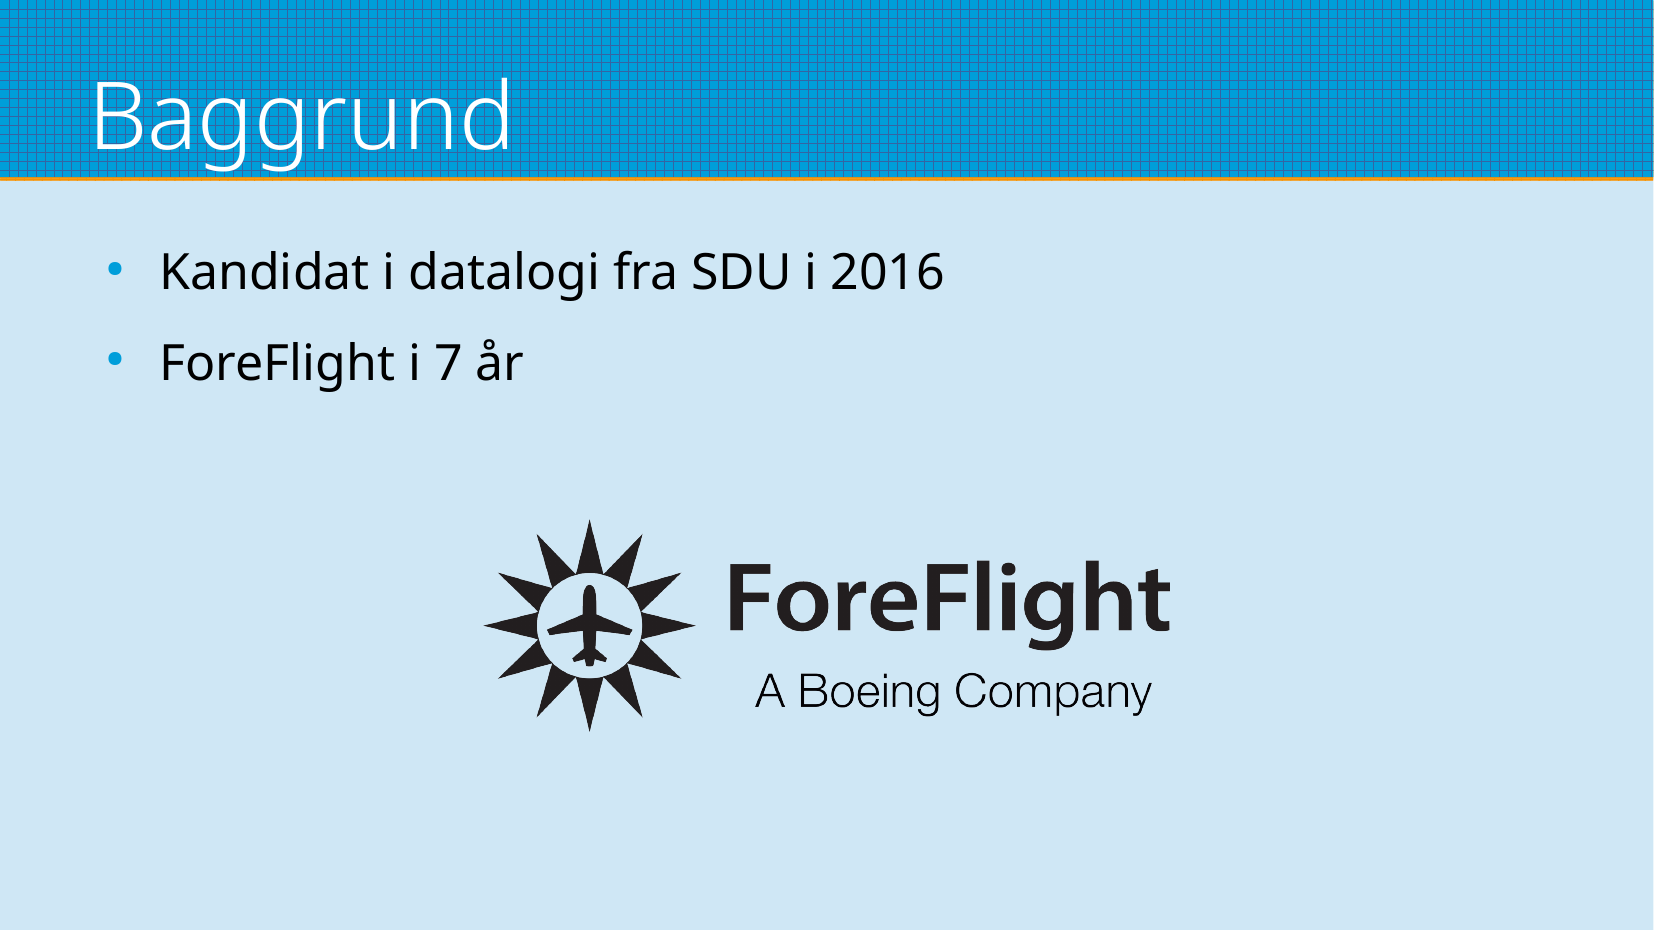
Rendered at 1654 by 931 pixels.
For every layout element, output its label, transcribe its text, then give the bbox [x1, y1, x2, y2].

list Kandidat i datalogi fra SDU i 2016 ForeFlight i 7 år [88, 236, 1565, 813]
title Baggrund [88, 14, 1565, 178]
picture [483, 519, 1170, 732]
